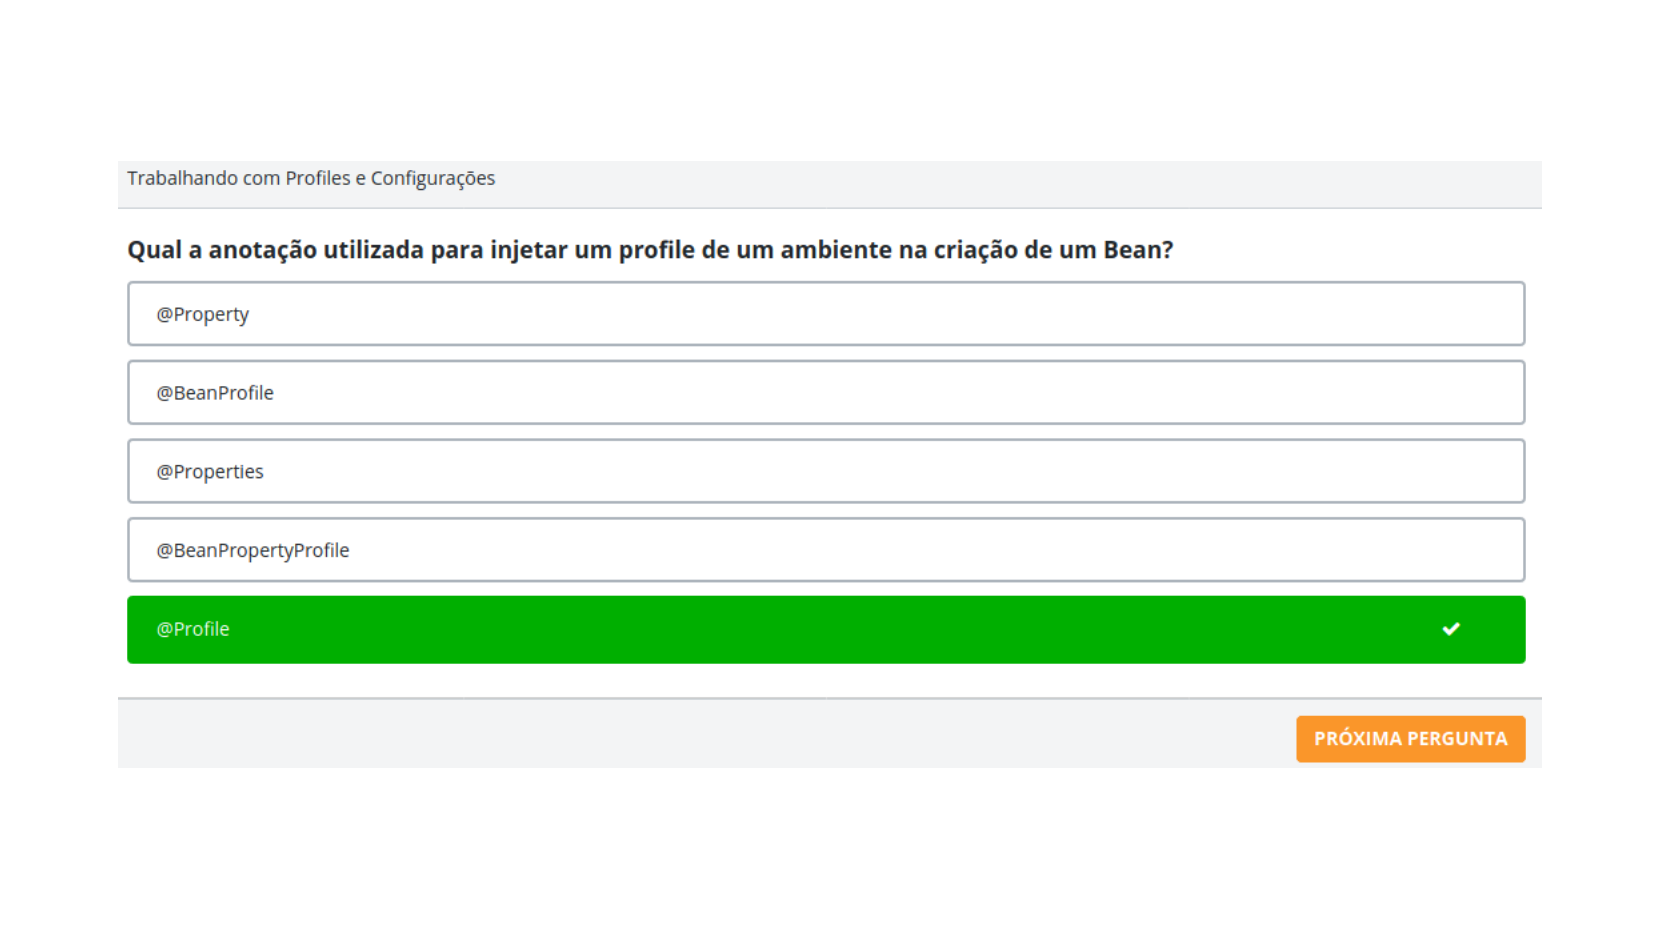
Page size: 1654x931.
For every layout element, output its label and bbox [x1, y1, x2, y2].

picture [118, 161, 1542, 768]
